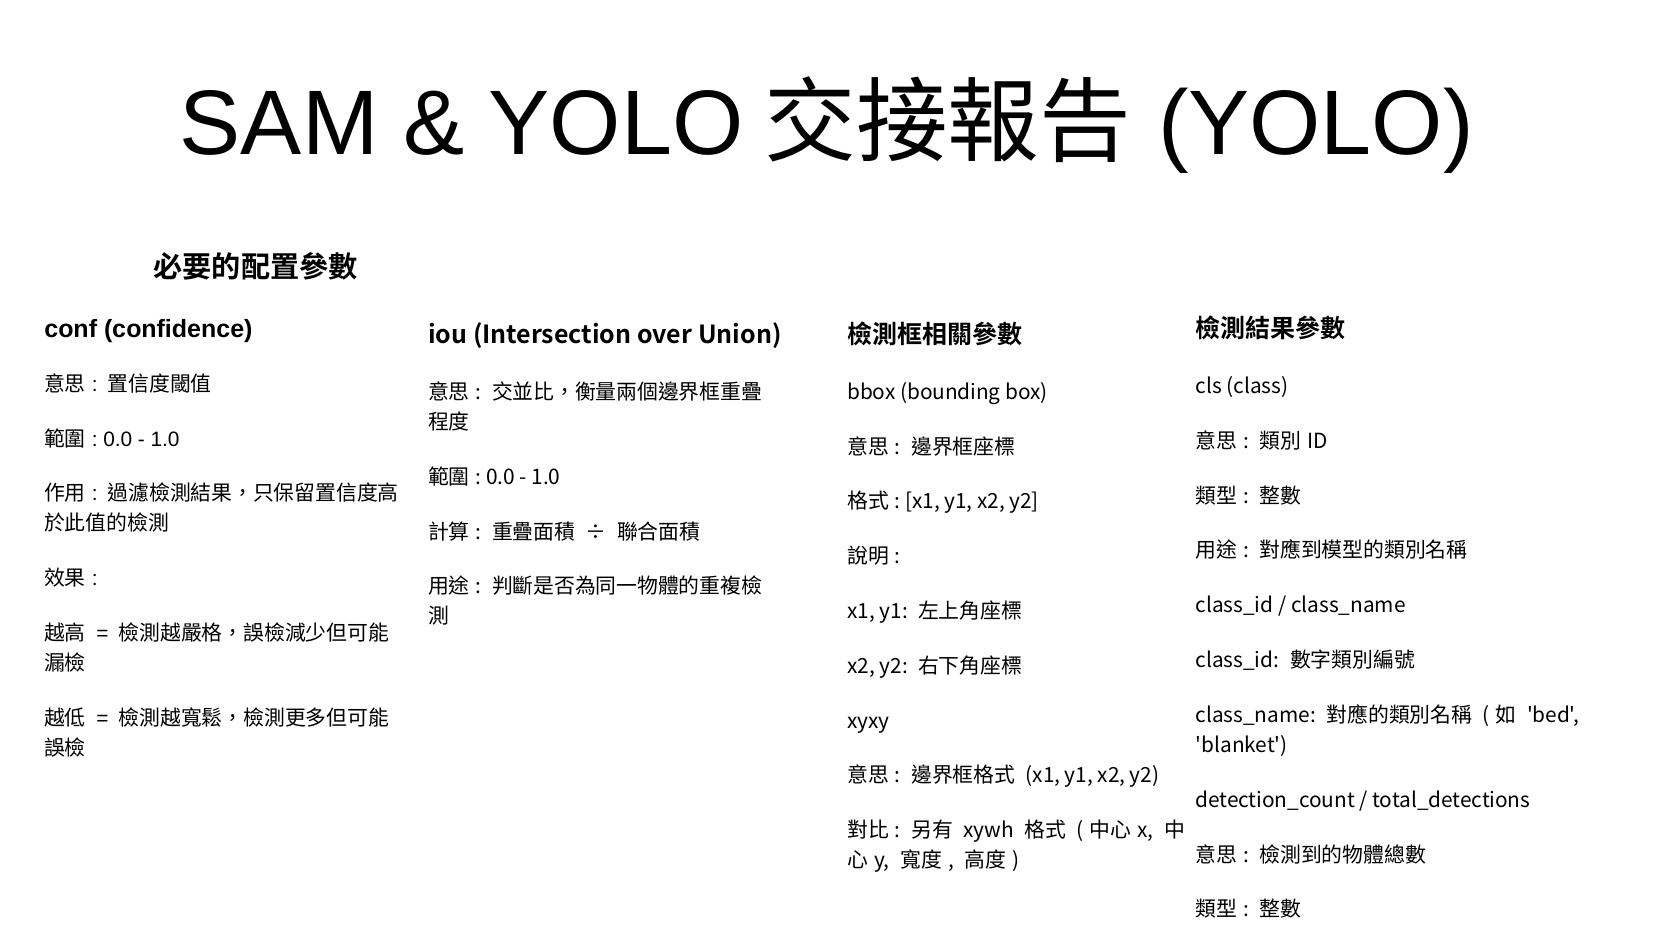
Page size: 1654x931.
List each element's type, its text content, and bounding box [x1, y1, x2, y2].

text_box 必要的配置參數 [138, 236, 1536, 827]
text_box conf (confidence) 意思: 置信度閾值 範圍: 0.0 - 1.0 作用: 過濾檢測結果，只保留置信度高於此值的檢測 效果: 越高 = 檢測越嚴格，誤檢減少但可能漏檢 越低 = 檢測越寬鬆，檢測更多但可能誤檢 [29, 307, 414, 848]
title SAM & YOLO交接報告(YOLO) [82, 37, 1571, 193]
text_box 檢測框相關參數 bbox (bounding box) 意思: 邊界框座標 格式: [x1, y1, x2, y2] 說明: x1, y1: 左上角座標 x2, y2: 右下角座標 xyxy 意思: 邊界框格式 (x1, y1, x2, y2) 對比: 另有 xywh 格式 (中心x, 中心y, 寬度, 高度) [832, 306, 1181, 931]
text_box 檢測結果參數 cls (class) 意思: 類別ID 類型: 整數 用途: 對應到模型的類別名稱 class_id / class_name class_id: 數字類別編號 class_name: 對應的類別名稱 (如 'bed', 'blanket') detection_count / total_detections 意思: 檢測到的物體總數 類型: 整數 [1181, 301, 1595, 931]
text_box iou (Intersection over Union) 意思: 交並比，衡量兩個邊界框重疊程度 範圍: 0.0 - 1.0 計算: 重疊面積 ÷ 聯合面積 用途: 判斷是否為同一物體的重複檢測 [413, 307, 798, 810]
